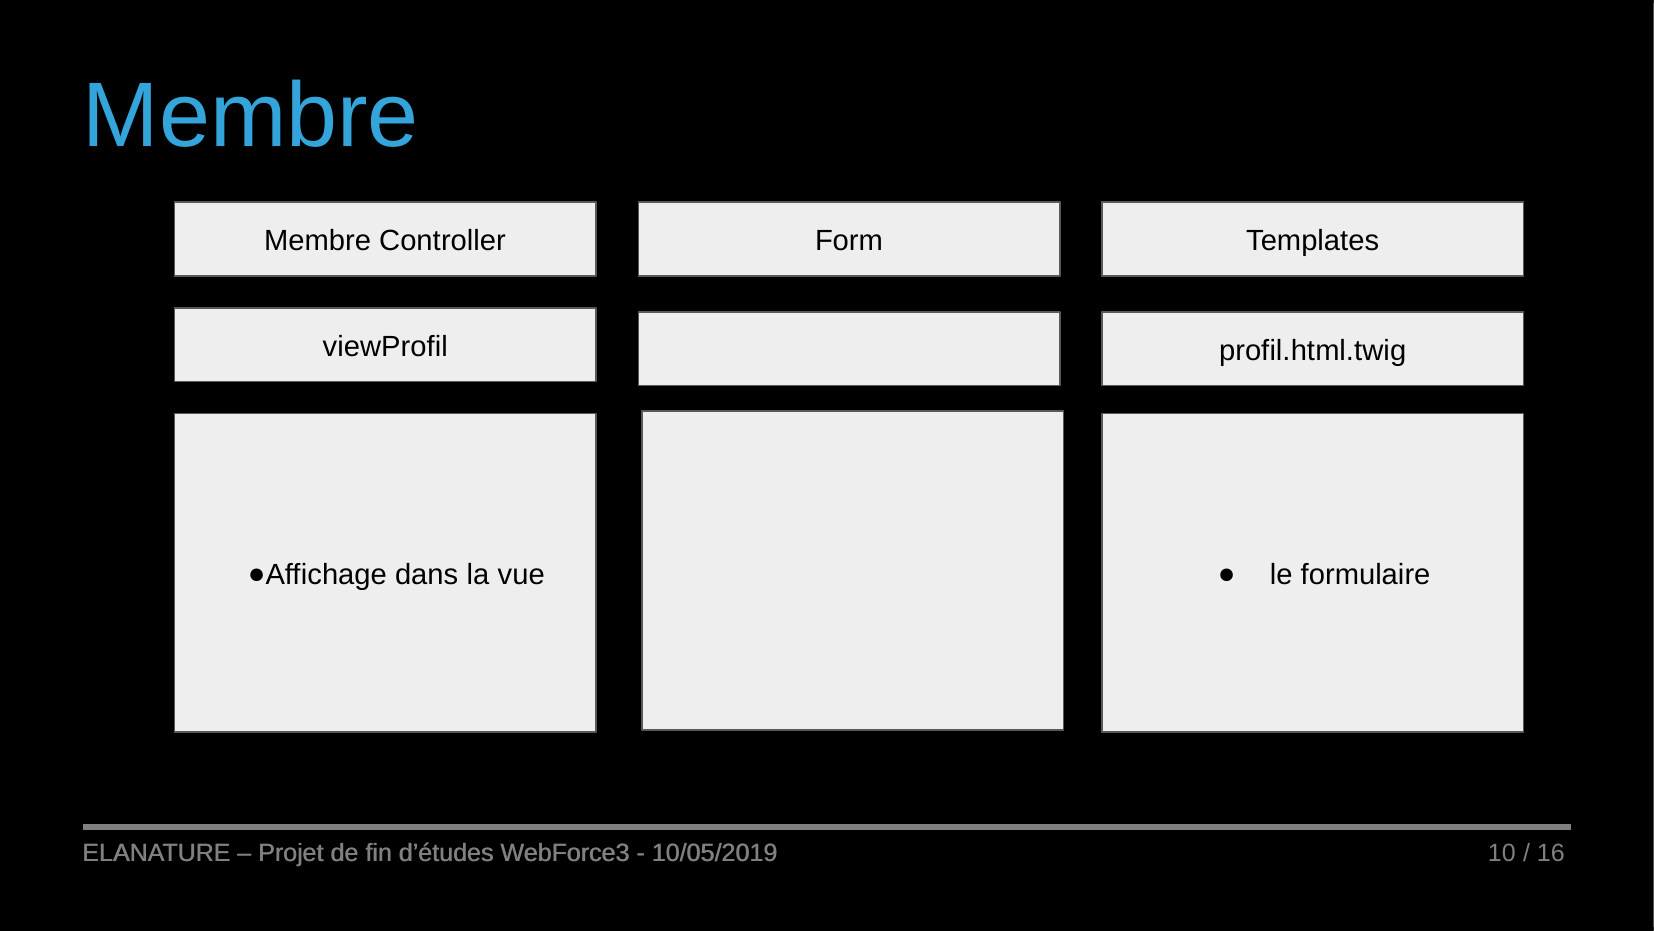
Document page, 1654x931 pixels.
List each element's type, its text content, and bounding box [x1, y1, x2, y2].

text_box profil.html.twig [1102, 311, 1524, 386]
text_box Form [638, 202, 1060, 276]
title Membre [82, 37, 1571, 193]
text_box viewProfil [174, 307, 596, 382]
text_box le formulaire [1102, 413, 1524, 733]
text_box [638, 311, 1060, 386]
text_box [642, 411, 1064, 730]
text_box Membre Controller [174, 202, 596, 276]
text_box Affichage dans la vue [174, 413, 596, 733]
text_box Templates [1102, 202, 1524, 276]
